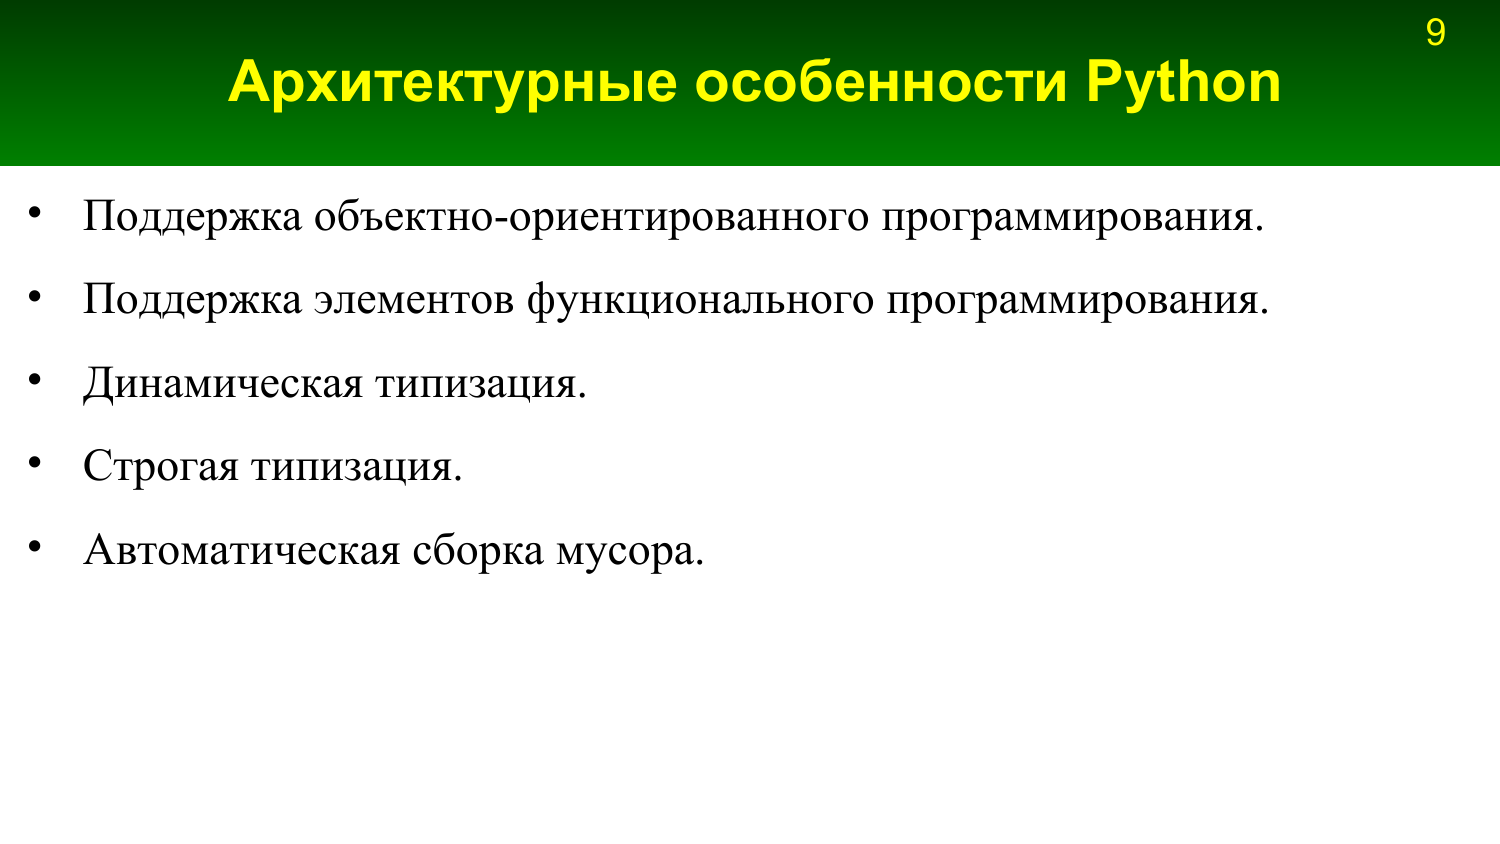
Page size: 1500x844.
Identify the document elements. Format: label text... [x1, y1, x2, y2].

title Архитектурные особенности Python [23, 0, 1489, 176]
list Поддержка объектно-ориентированного программирования. Поддержка элементов функционального программирования. Динамическая типизация. Строгая типизация. Автоматическая сборка мусора. [11, 177, 1477, 827]
